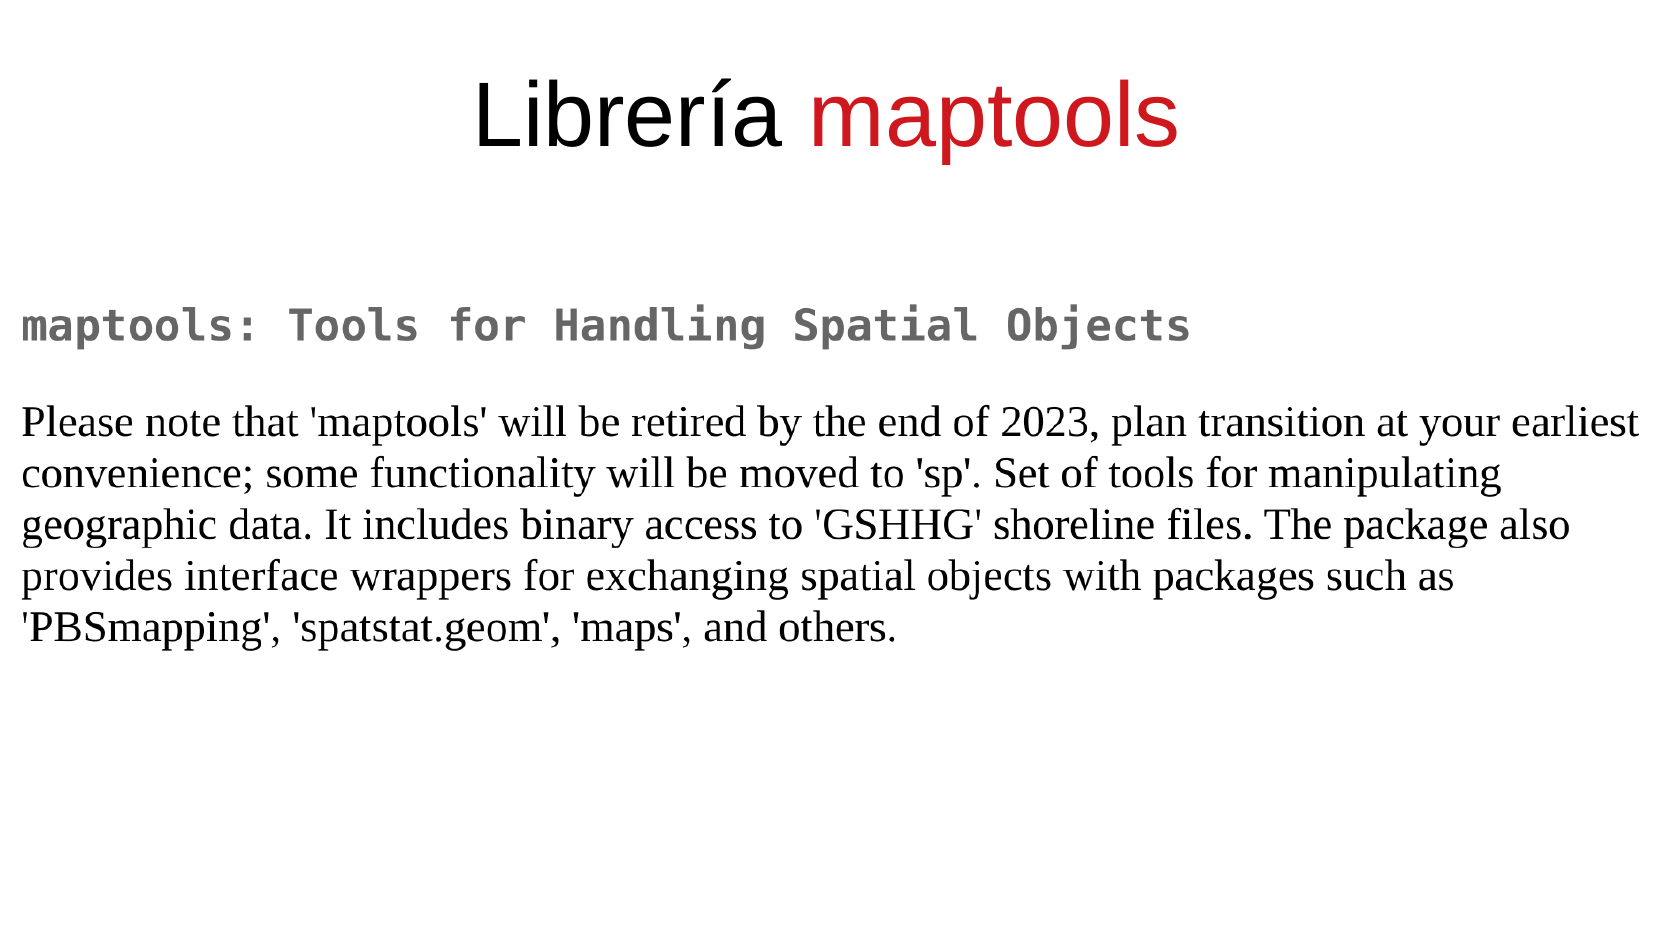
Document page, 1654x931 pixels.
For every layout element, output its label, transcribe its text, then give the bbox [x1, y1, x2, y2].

picture [9, 295, 1654, 662]
title Librería maptools [82, 37, 1571, 193]
